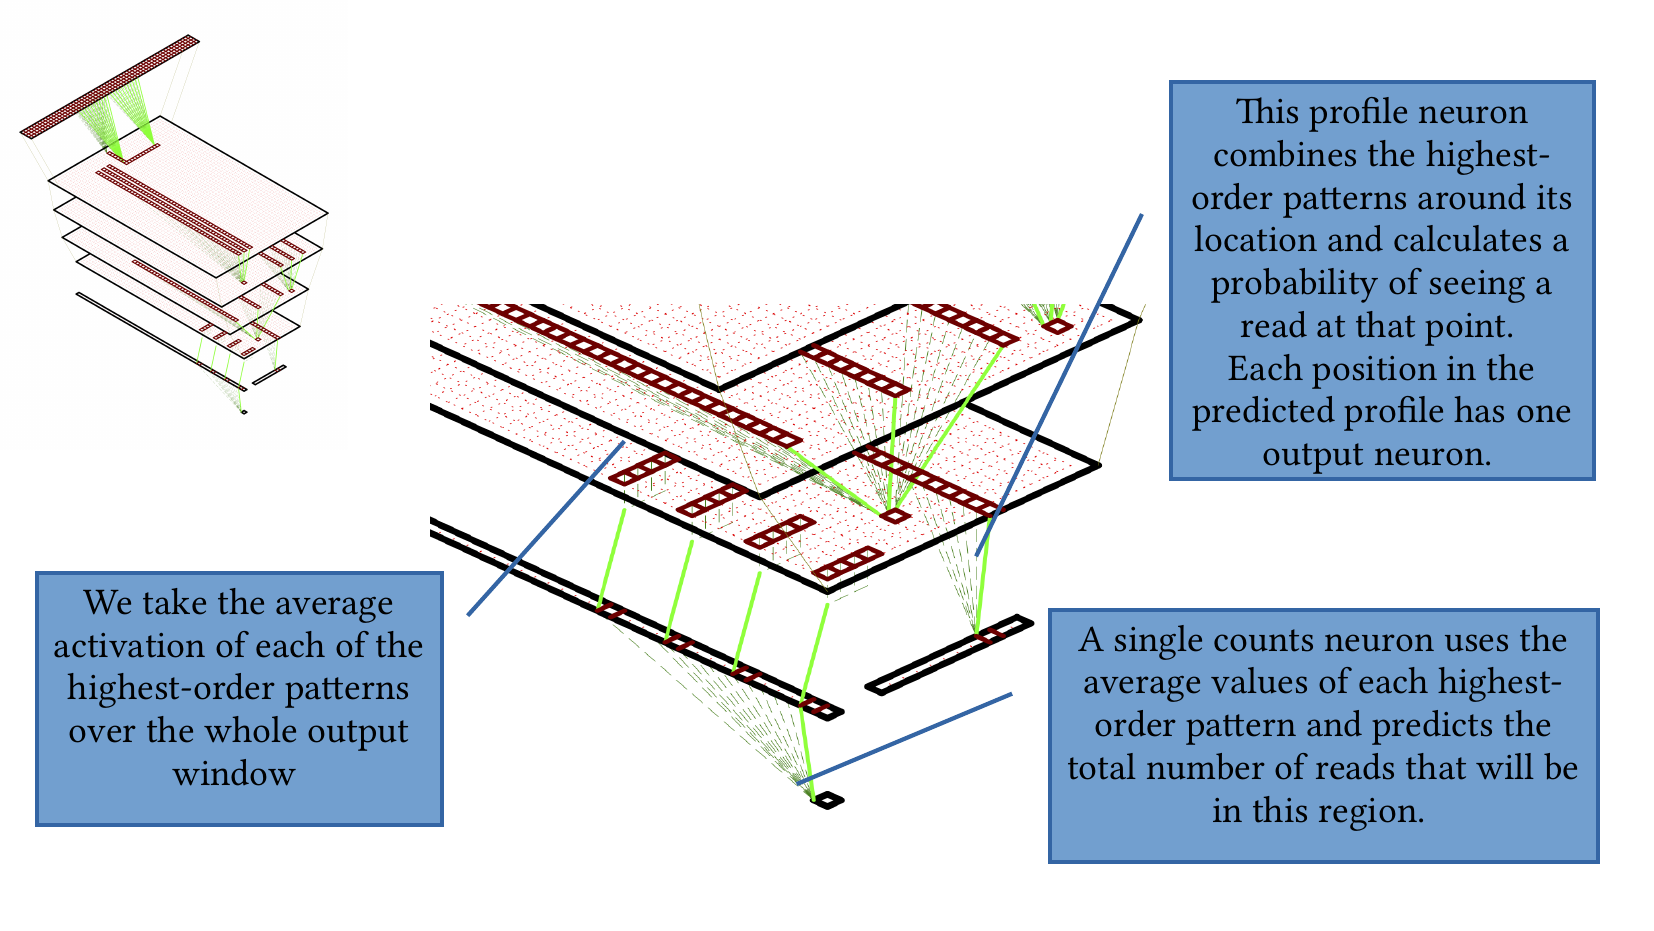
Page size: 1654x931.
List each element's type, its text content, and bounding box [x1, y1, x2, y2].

picture [0, 0, 348, 450]
text_box A single counts neuron uses the average values of each highest-order pattern and predicts the total number of reads that will be in this region. [1050, 610, 1598, 862]
text_box We take the average activation of each of the highest-order patterns over the whole output window [37, 573, 442, 825]
text_box This profile neuron combines the highest-order patterns around its location and calculates a probability of seeing a read at that point. Each position in the predicted profile has one output neuron. [1171, 82, 1594, 479]
picture [430, 304, 1172, 863]
